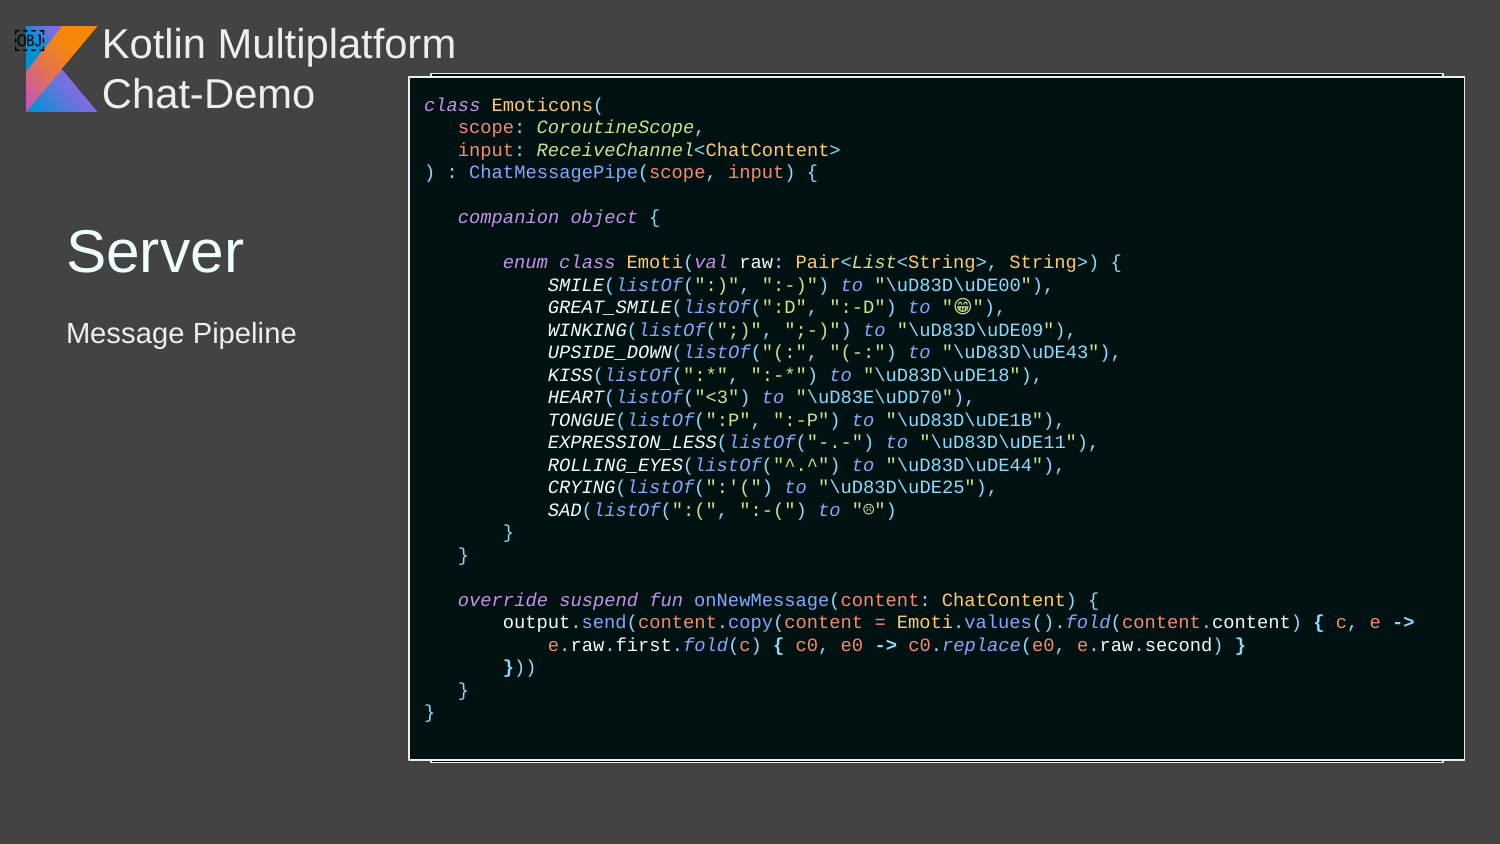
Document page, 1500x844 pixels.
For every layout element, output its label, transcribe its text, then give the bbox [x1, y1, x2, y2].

text_box class Emoticons( scope: CoroutineScope, input: ReceiveChannel<ChatContent> ) : ChatMessagePipe(scope, input) { companion object { enum class Emoti(val raw: Pair<List<String>, String>) { SMILE(listOf(":)", ":-)") to "\uD83D\uDE00"), GREAT_SMILE(listOf(":D", ":-D") to "😁"), WINKING(listOf(";)", ";-)") to "\uD83D\uDE09"), UPSIDE_DOWN(listOf("(:", "(-:") to "\uD83D\uDE43"), KISS(listOf(":*", ":-*") to "\uD83D\uDE18"), HEART(listOf("<3") to "\uD83E\uDD70"), TONGUE(listOf(":P", ":-P") to "\uD83D\uDE1B"), EXPRESSION_LESS(listOf("-.-") to "\uD83D\uDE11"), ROLLING_EYES(listOf("^.^") to "\uD83D\uDE44"), CRYING(listOf(":'(") to "\uD83D\uDE25"), SAD(listOf(":(", ":-(") to "☹") } } override suspend fun onNewMessage(content: ChatContent) { output.send(content.copy(content = Emoti.values().fold(content.content) { c, e -> e.raw.first.fold(c) { c0, e0 -> c0.replace(e0, e.raw.second) } })) } } [409, 77, 1465, 760]
title Server [51, 191, 374, 300]
text_box Message Pipeline [51, 299, 316, 365]
picture [26, 26, 98, 112]
